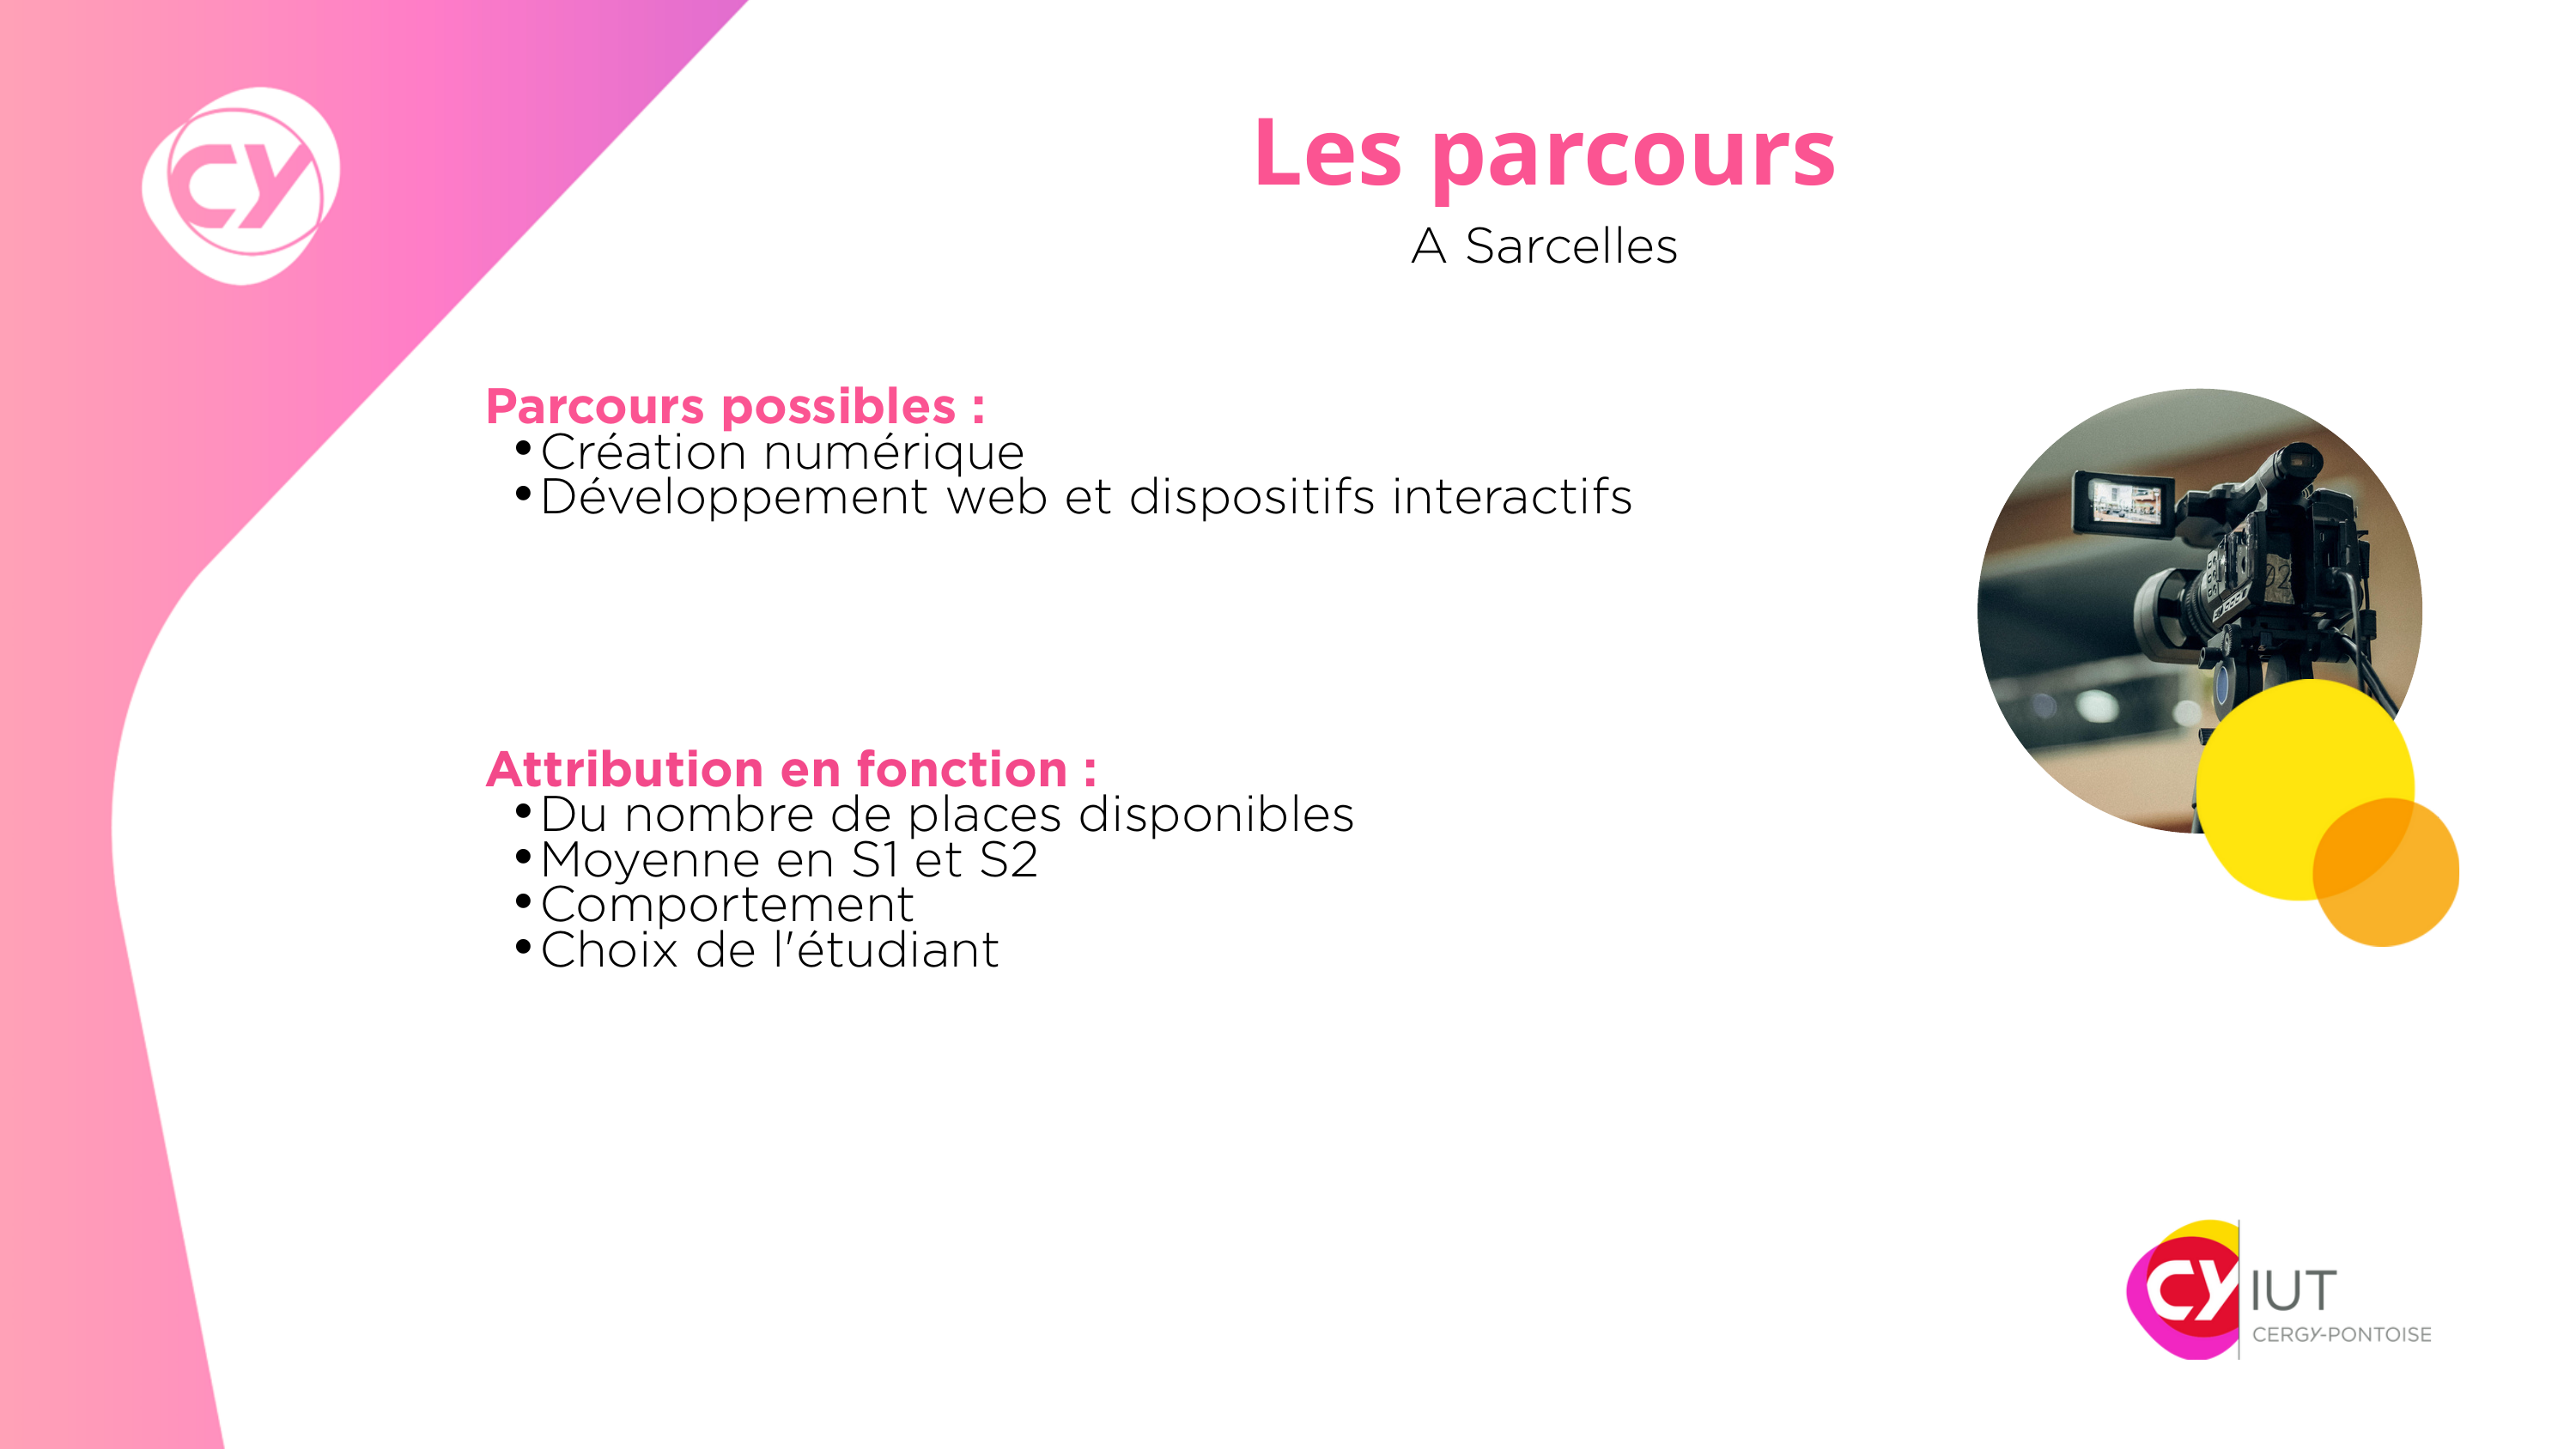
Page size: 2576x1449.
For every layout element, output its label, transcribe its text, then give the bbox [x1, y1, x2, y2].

text_box Les parcours [1449, 144, 1468, 174]
text_box Les parcours [793, 92, 2296, 204]
text_box Attribution en fonction : Du nombre de places disponibles Moyenne en S1 et S2 Comportement Choix de l'étudiant [484, 751, 1699, 978]
text_box Parcours possibles : Création numérique Développement web et dispositifs interactifs [484, 388, 2003, 524]
text_box [1978, 388, 2460, 947]
text_box A Sarcelles [922, 204, 2167, 273]
picture [0, 0, 2576, 1449]
